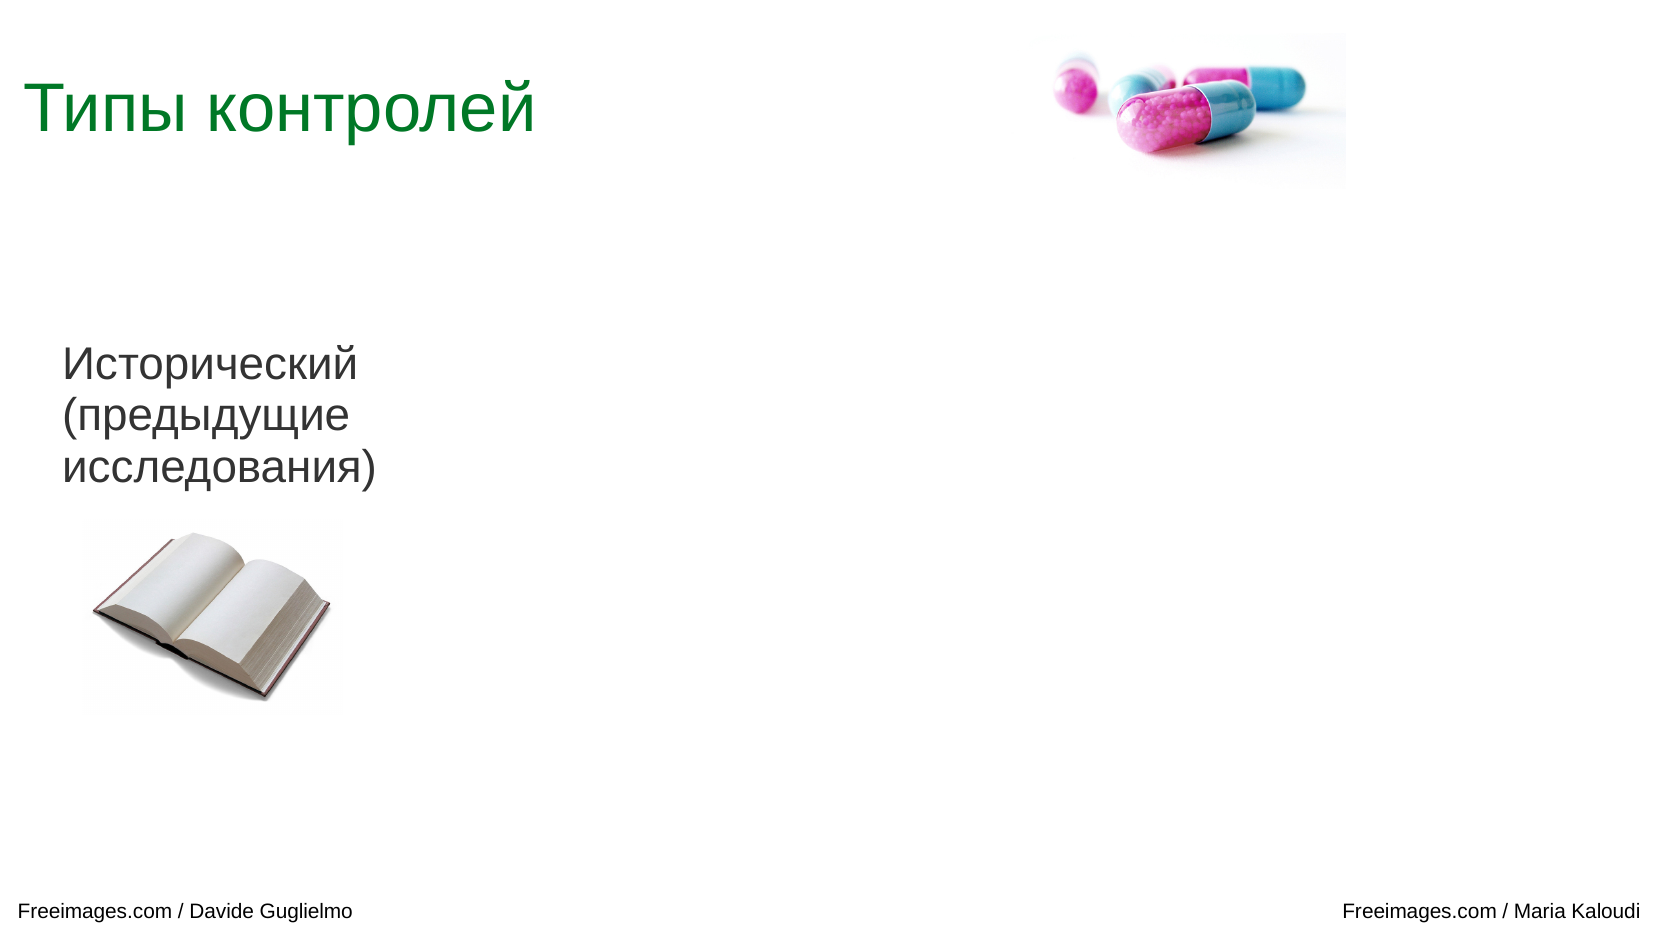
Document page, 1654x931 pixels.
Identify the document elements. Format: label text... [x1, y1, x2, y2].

text_box Freeimages.com / Davide Guglielmo [2, 869, 402, 931]
text_box Исторический (предыдущие исследования) [47, 330, 414, 500]
picture [82, 519, 343, 715]
picture [1003, 33, 1346, 189]
title Типы контролей [23, 23, 1630, 193]
text_box Freeimages.com / Maria Kaloudi [1086, 873, 1654, 931]
